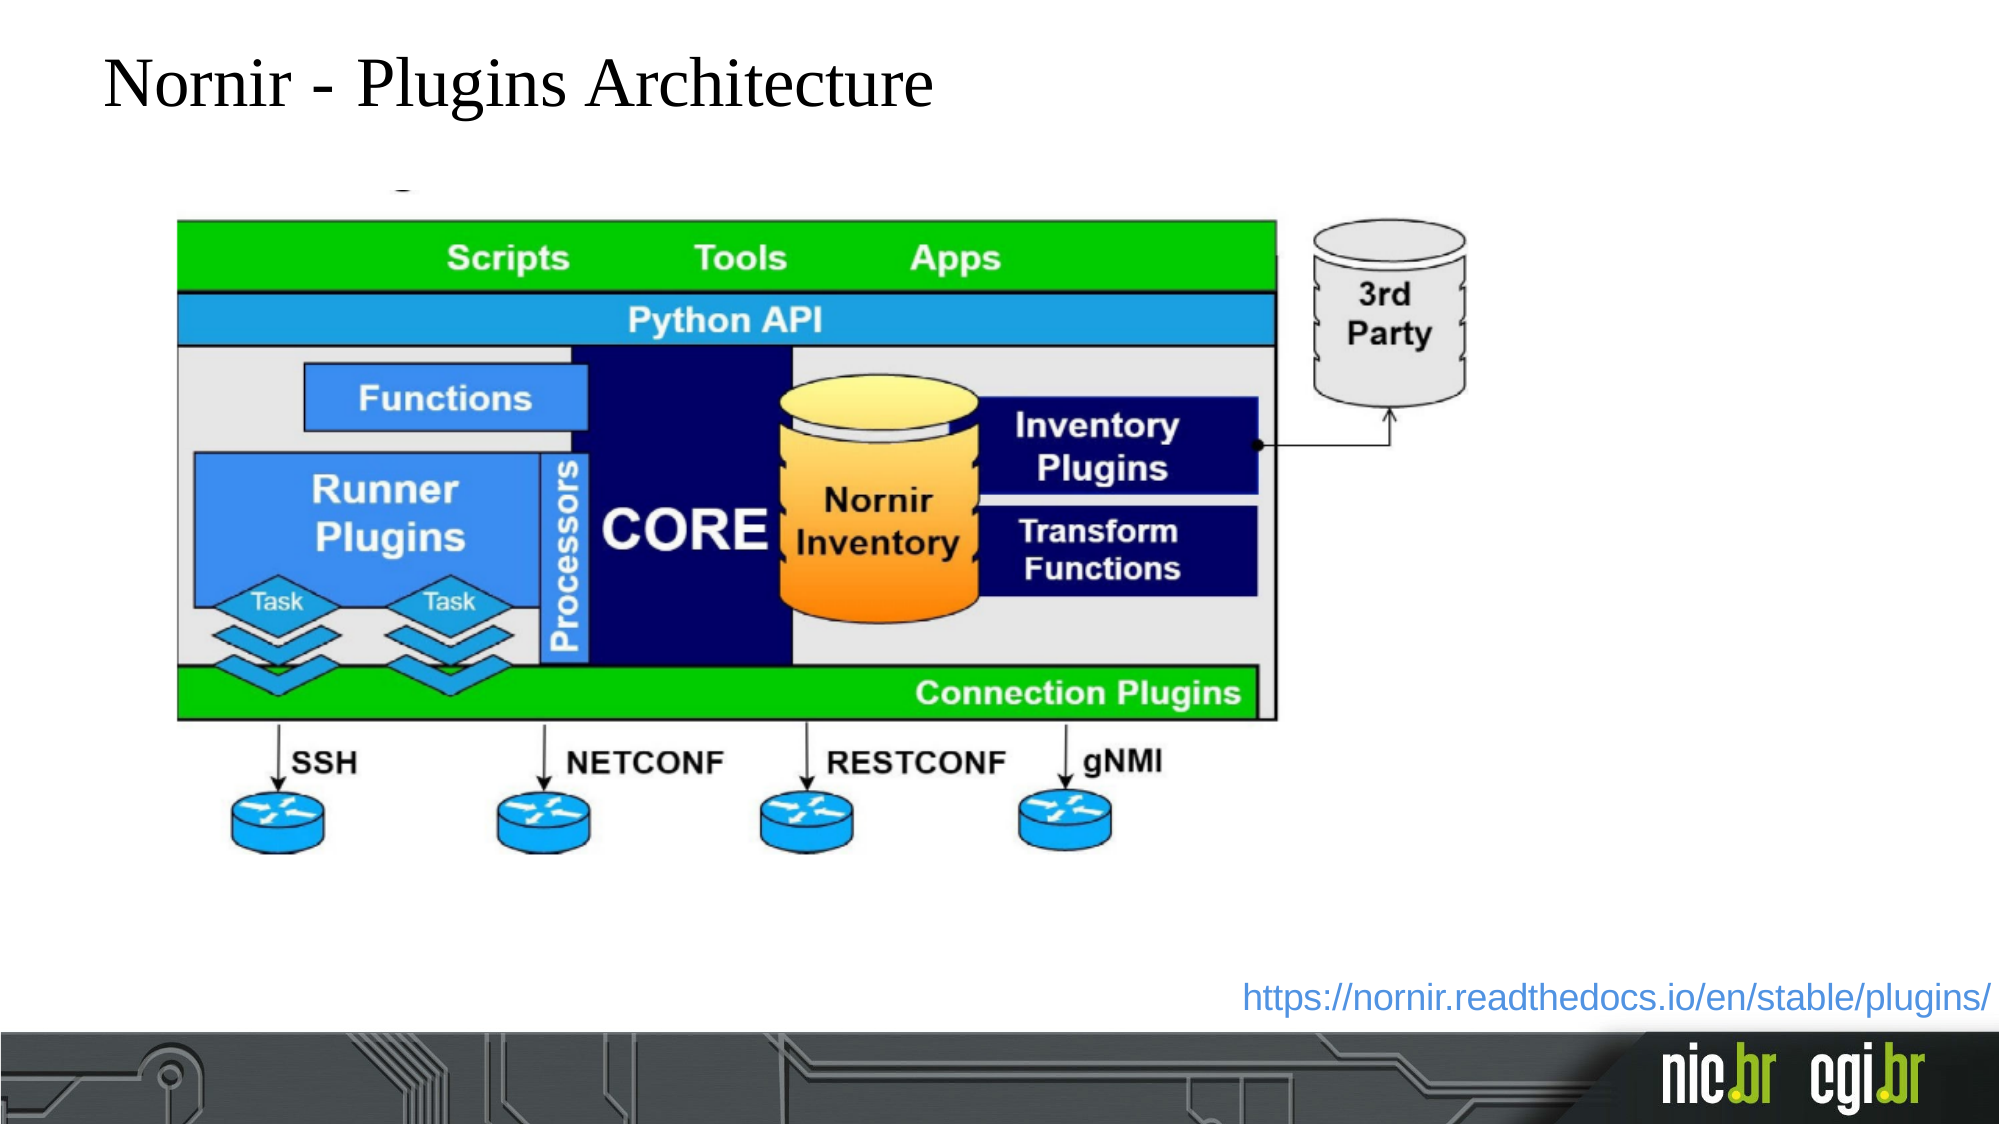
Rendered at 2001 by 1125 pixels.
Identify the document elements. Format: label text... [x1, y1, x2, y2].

text_box https://nornir.readthedocs.io/en/stable/plugins/ [1240, 972, 2000, 1063]
title Nornir - Plugins Architecture [78, 36, 1923, 122]
picture [0, 0, 1999, 1124]
